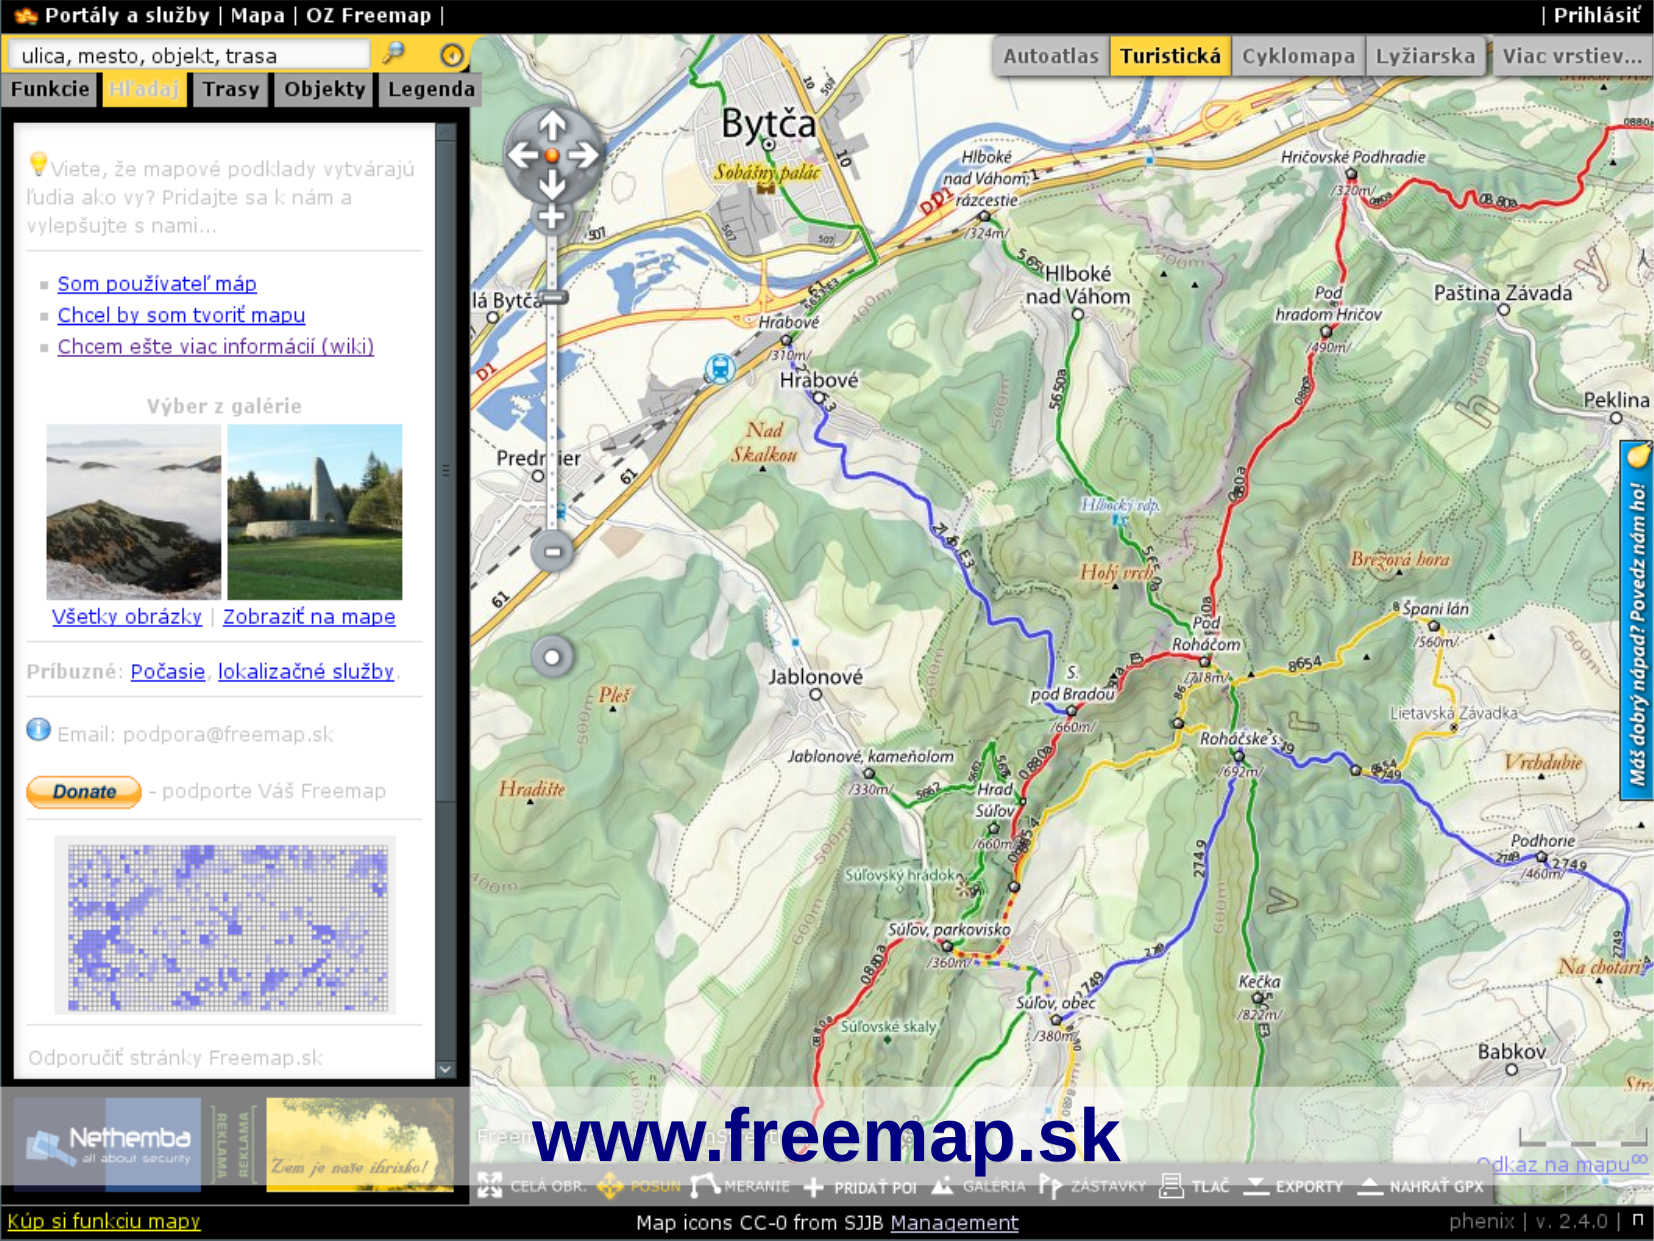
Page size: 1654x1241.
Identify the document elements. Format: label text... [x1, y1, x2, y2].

text_box www.freemap.sk [0, 1086, 1654, 1186]
picture [0, 1186, 1654, 1241]
picture [0, 0, 1654, 1086]
